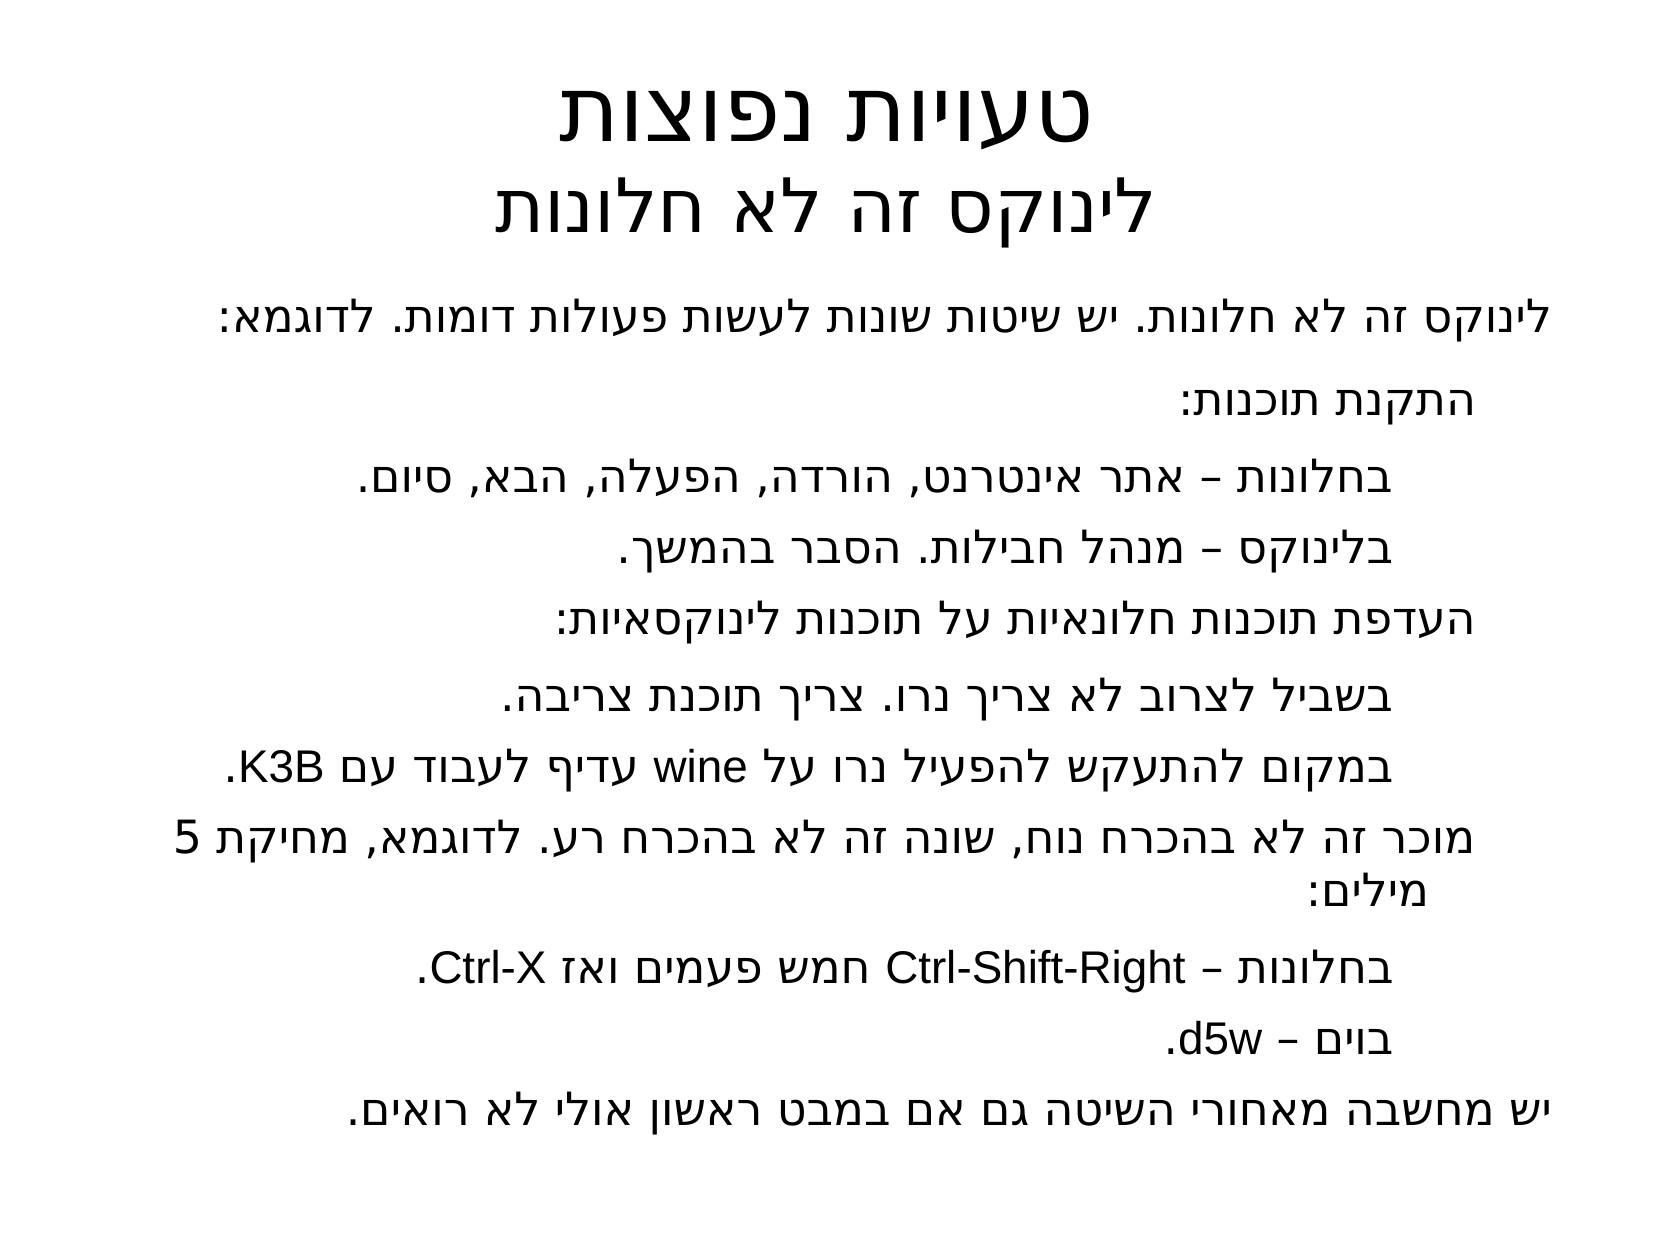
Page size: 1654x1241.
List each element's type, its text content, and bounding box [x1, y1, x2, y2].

title טעויות נפוצות לינוקס זה לא חלונות [82, 52, 1571, 254]
list לינוקס זה לא חלונות. יש שיטות שונות לעשות פעולות דומות. לדוגמא: התקנת תוכנות: בחלונות – אתר אינטרנט, הורדה, הפעלה, הבא, סיום. בלינוקס – מנהל חבילות. הסבר בהמשך. העדפת תוכנות חלונאיות על תוכנות לינוקסאיות: בשביל לצרוב לא צריך נרו. צריך תוכנת צריבה. במקום להתעקש להפעיל נרו על wine עדיף לעבוד עם K3B. מוכר זה לא בהכרח נוח, שונה זה לא בהכרח רע. לדוגמא, מחיקת 5 מילים: בחלונות – Ctrl-Shift-Right חמש פעמים ואז Ctrl-X. בוים – d5w. יש מחשבה מאחורי השיטה גם אם במבט ראשון אולי לא רואים. [82, 290, 1571, 1166]
